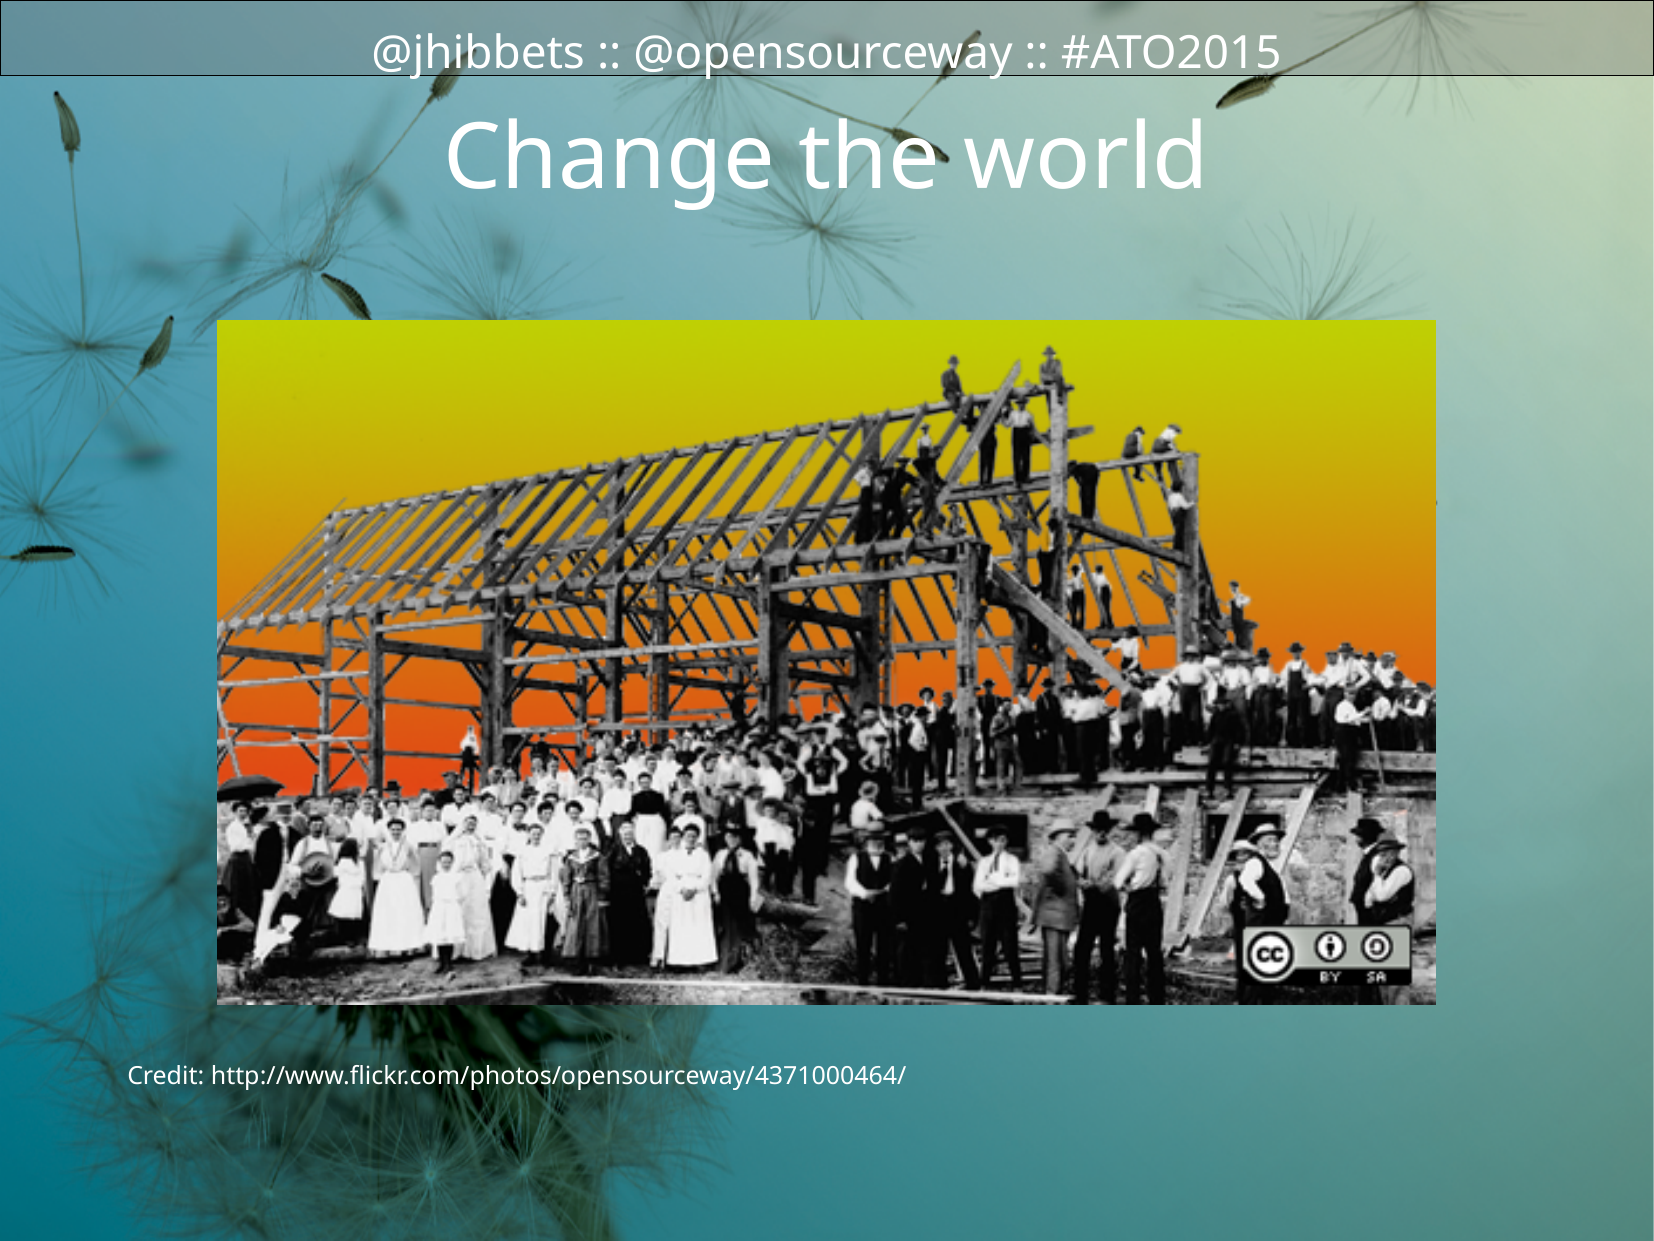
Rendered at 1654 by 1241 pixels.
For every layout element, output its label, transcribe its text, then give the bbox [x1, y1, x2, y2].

title Change the world [82, 49, 1571, 257]
text_box Credit: http://www.flickr.com/photos/opensourceway/4371000464/ [112, 1050, 935, 1091]
picture [0, 76, 1654, 1241]
